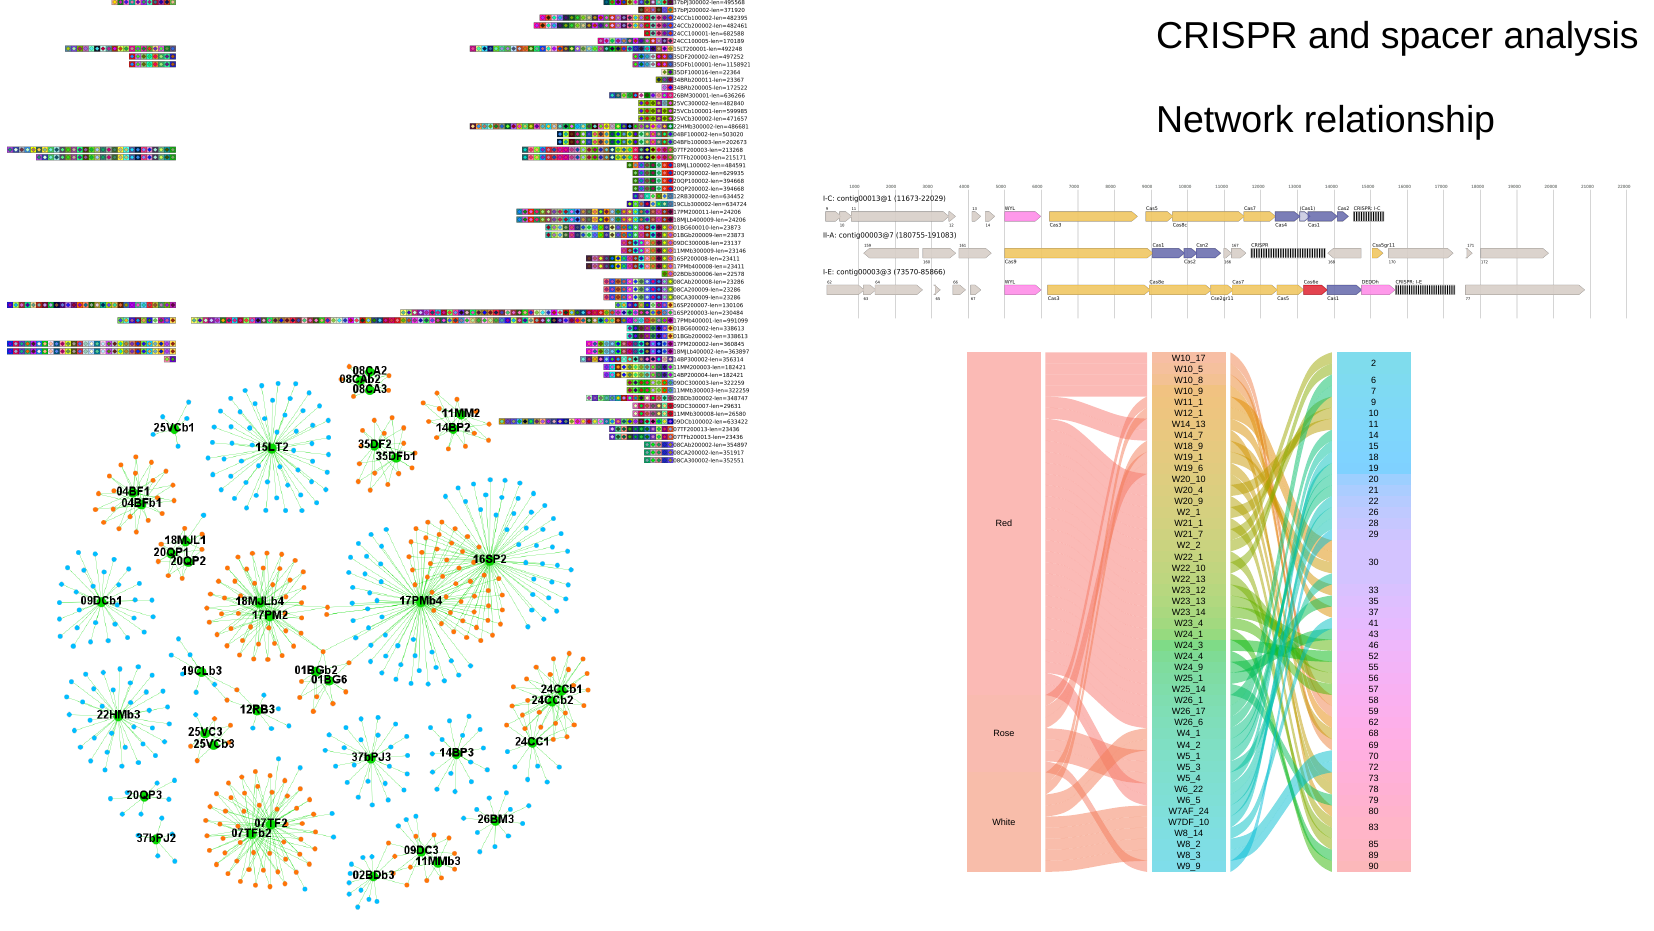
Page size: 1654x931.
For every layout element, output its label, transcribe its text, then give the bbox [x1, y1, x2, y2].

picture [820, 175, 1654, 916]
text_box CRISPR and spacer analysis Network relationship [1141, 6, 1654, 148]
picture [7, 0, 751, 931]
